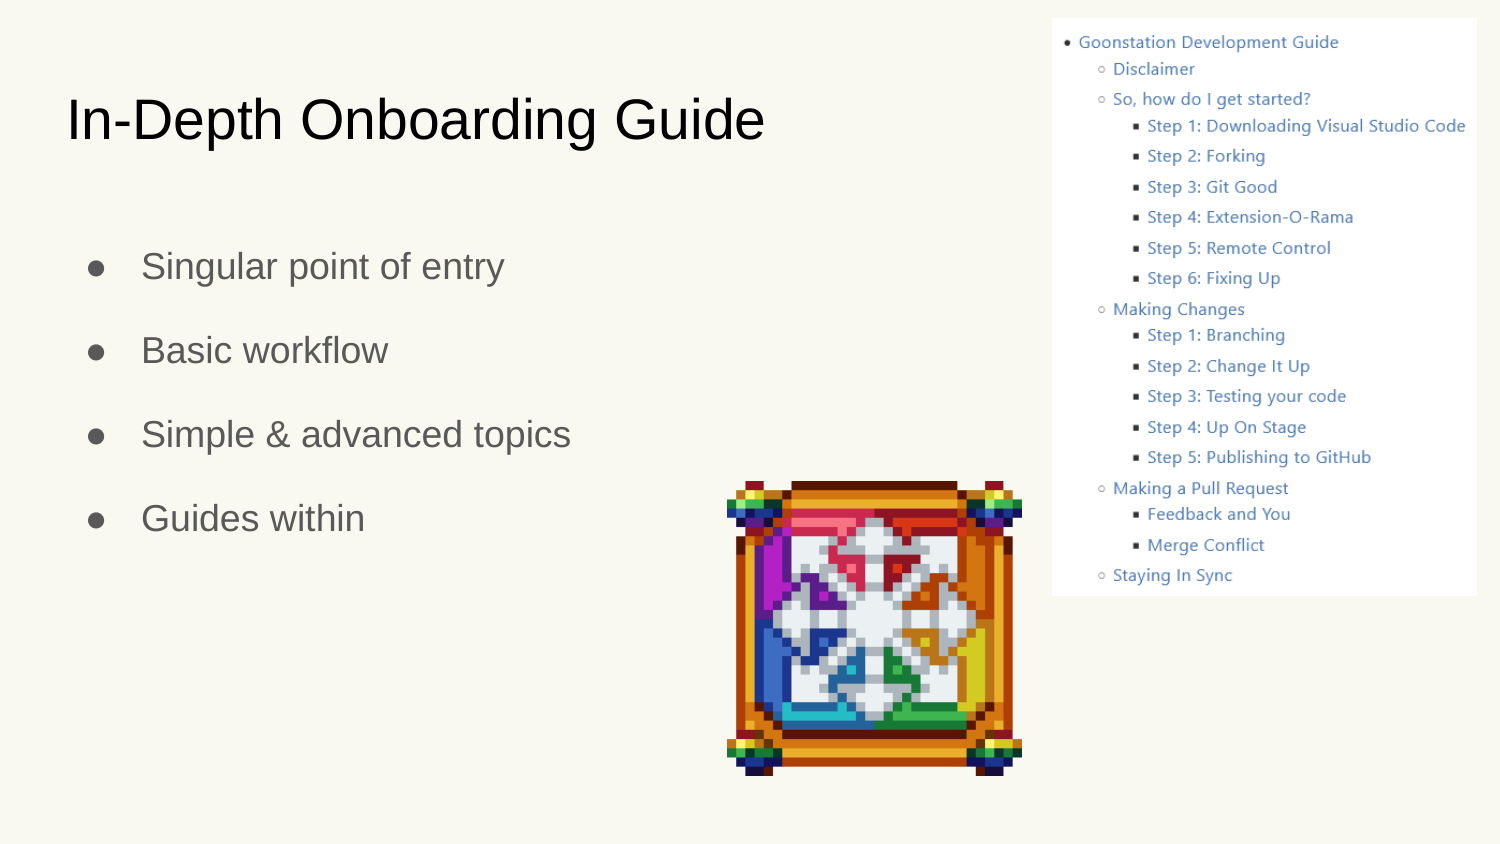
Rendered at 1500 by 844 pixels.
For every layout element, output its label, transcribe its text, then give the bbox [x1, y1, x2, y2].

picture [1052, 18, 1477, 596]
list Singular point of entry Basic workflow Simple & advanced topics Guides within [51, 189, 1449, 750]
picture [727, 481, 1022, 776]
title In-Depth Onboarding Guide [51, 72, 1052, 167]
